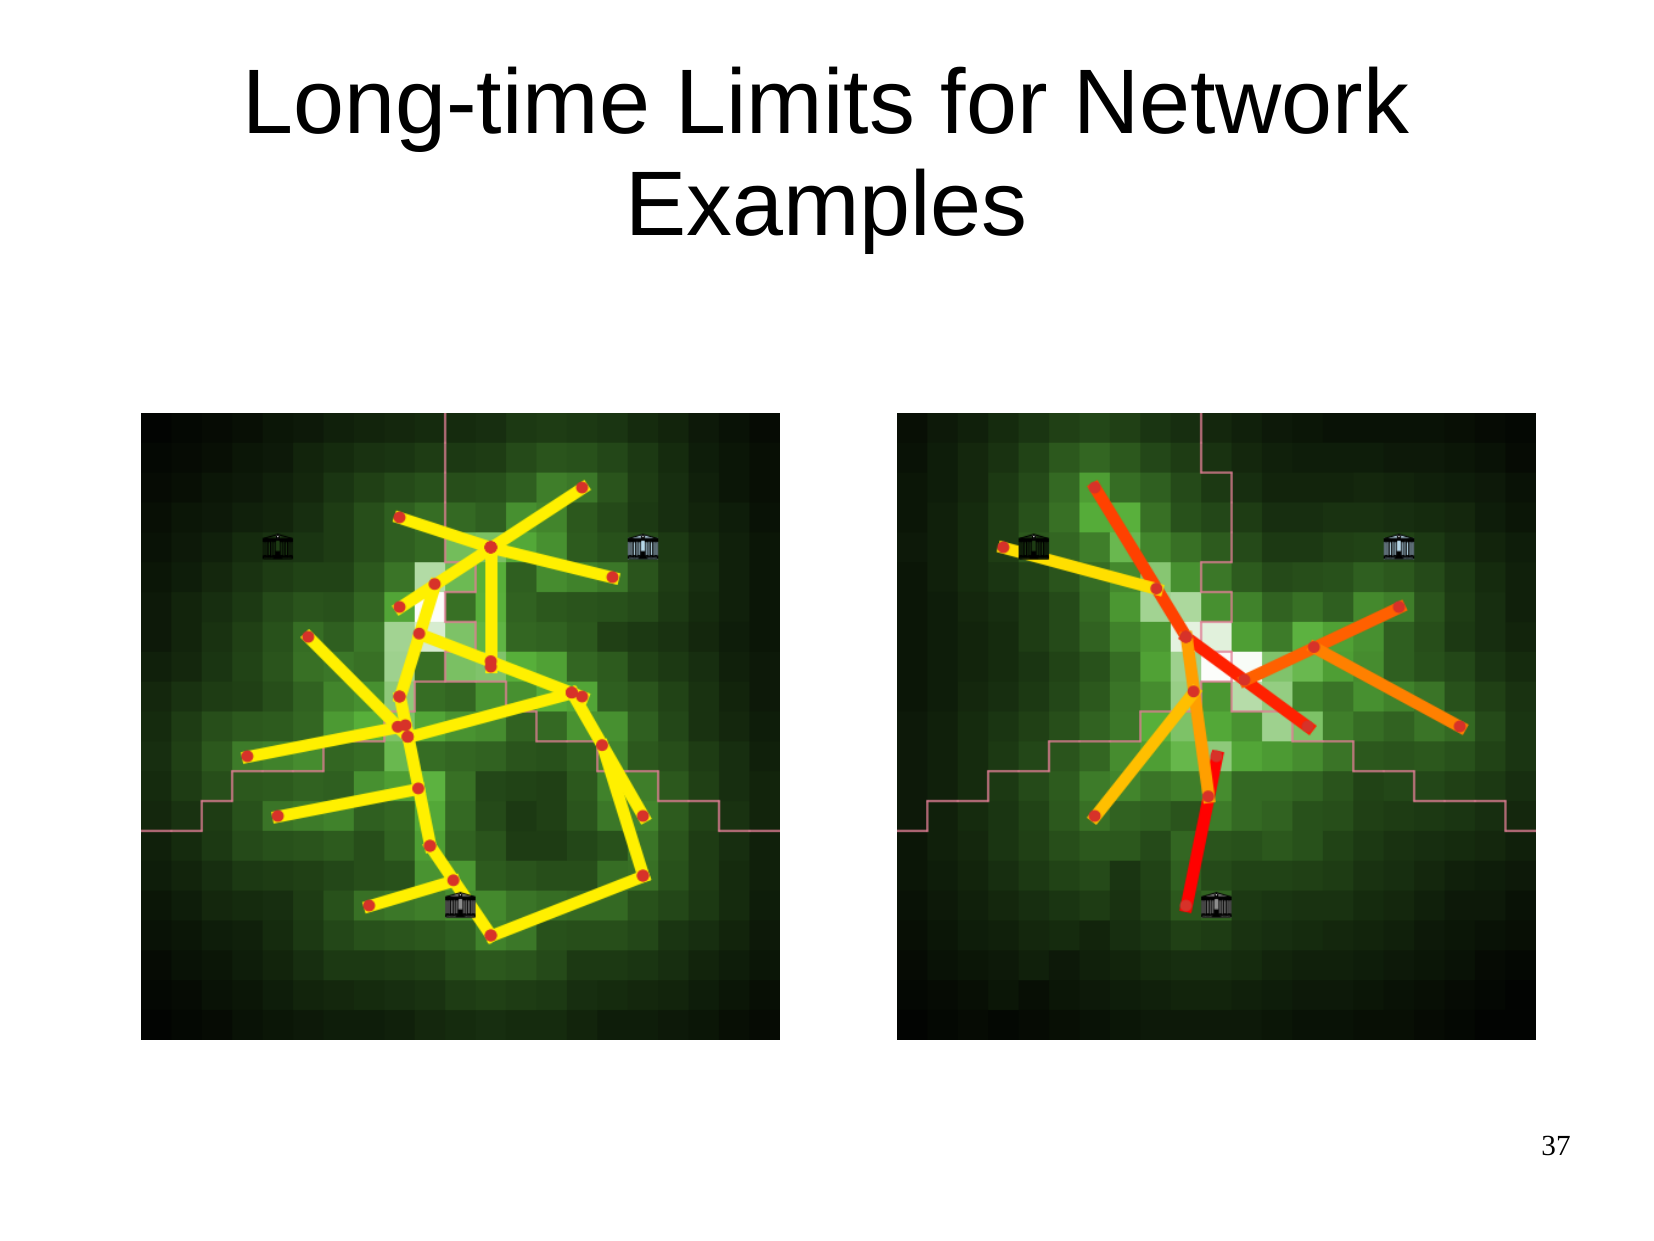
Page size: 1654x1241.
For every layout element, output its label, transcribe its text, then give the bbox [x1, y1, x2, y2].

picture [897, 413, 1536, 1040]
title Long-time Limits for Network Examples [82, 49, 1571, 257]
picture [141, 413, 780, 1040]
